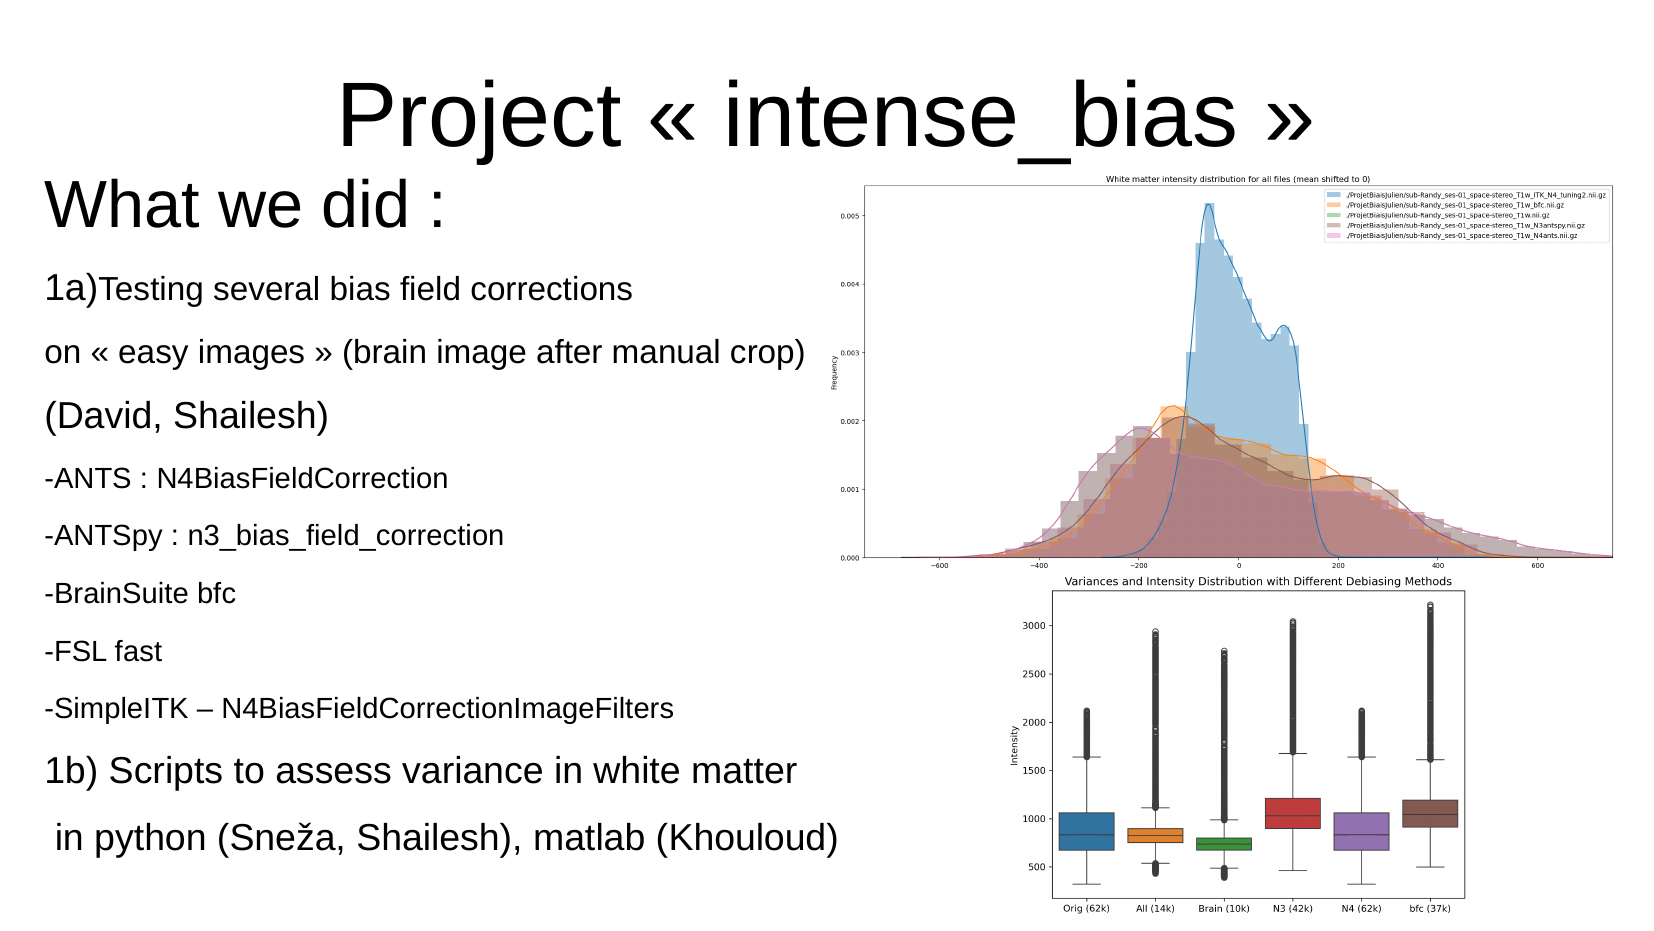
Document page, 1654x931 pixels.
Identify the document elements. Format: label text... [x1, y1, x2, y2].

title Project « intense_bias » [82, 12, 1571, 159]
text_box What we did : 1a)Testing several bias field corrections on « easy images » (brain image after manual crop) (David, Shailesh) -ANTS : N4BiasFieldCorrection -ANTSpy : n3_bias_field_correction -BrainSuite bfc -FSL fast -SimpleITK – N4BiasFieldCorrectionImageFilters 1b) Scripts to assess variance in white matter in python (Sneža, Shailesh), matlab (Khouloud) [29, 159, 1654, 866]
picture [826, 171, 1617, 920]
